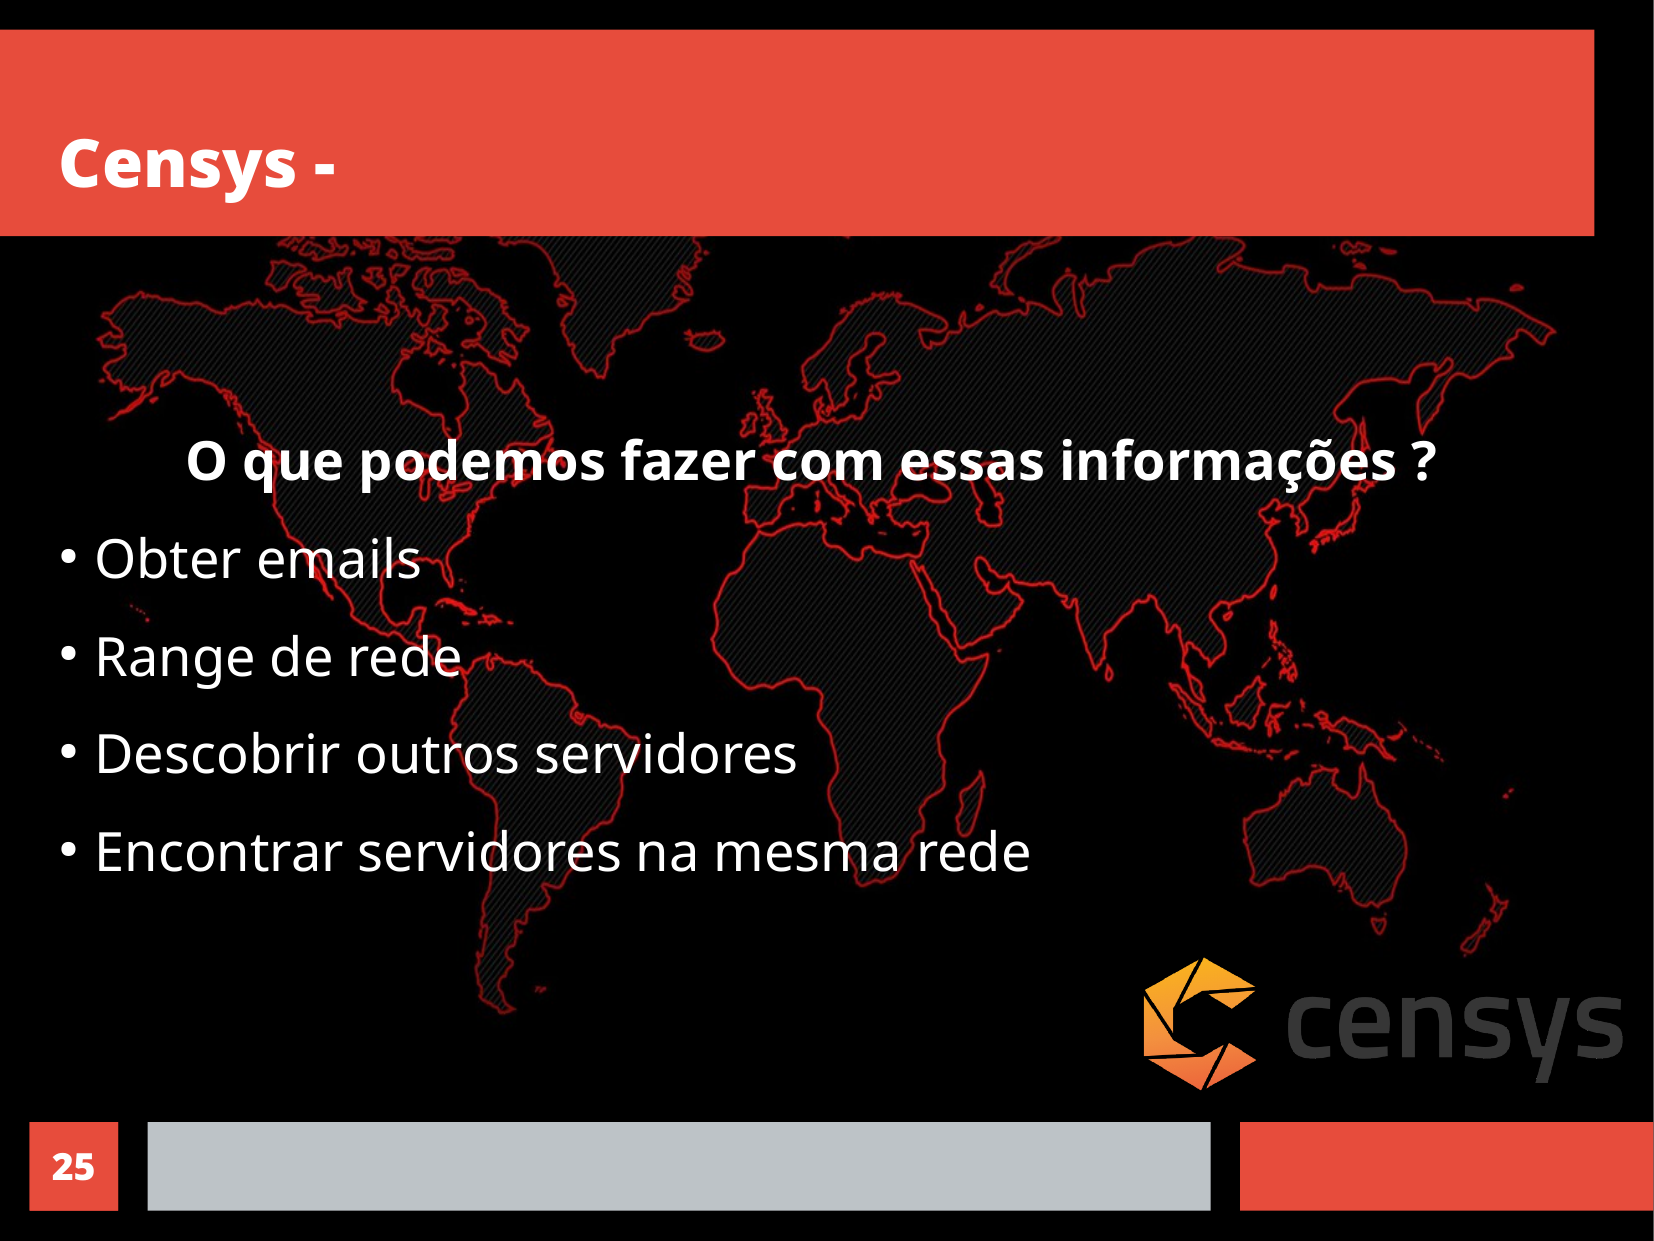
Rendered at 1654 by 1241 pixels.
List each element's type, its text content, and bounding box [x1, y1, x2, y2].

picture [0, 0, 1654, 1241]
title Censys - [59, 59, 1595, 207]
list O que podemos fazer com essas informações ? Obter emails Range de rede Descobrir outros servidores Encontrar servidores na mesma rede [59, 324, 1565, 1093]
